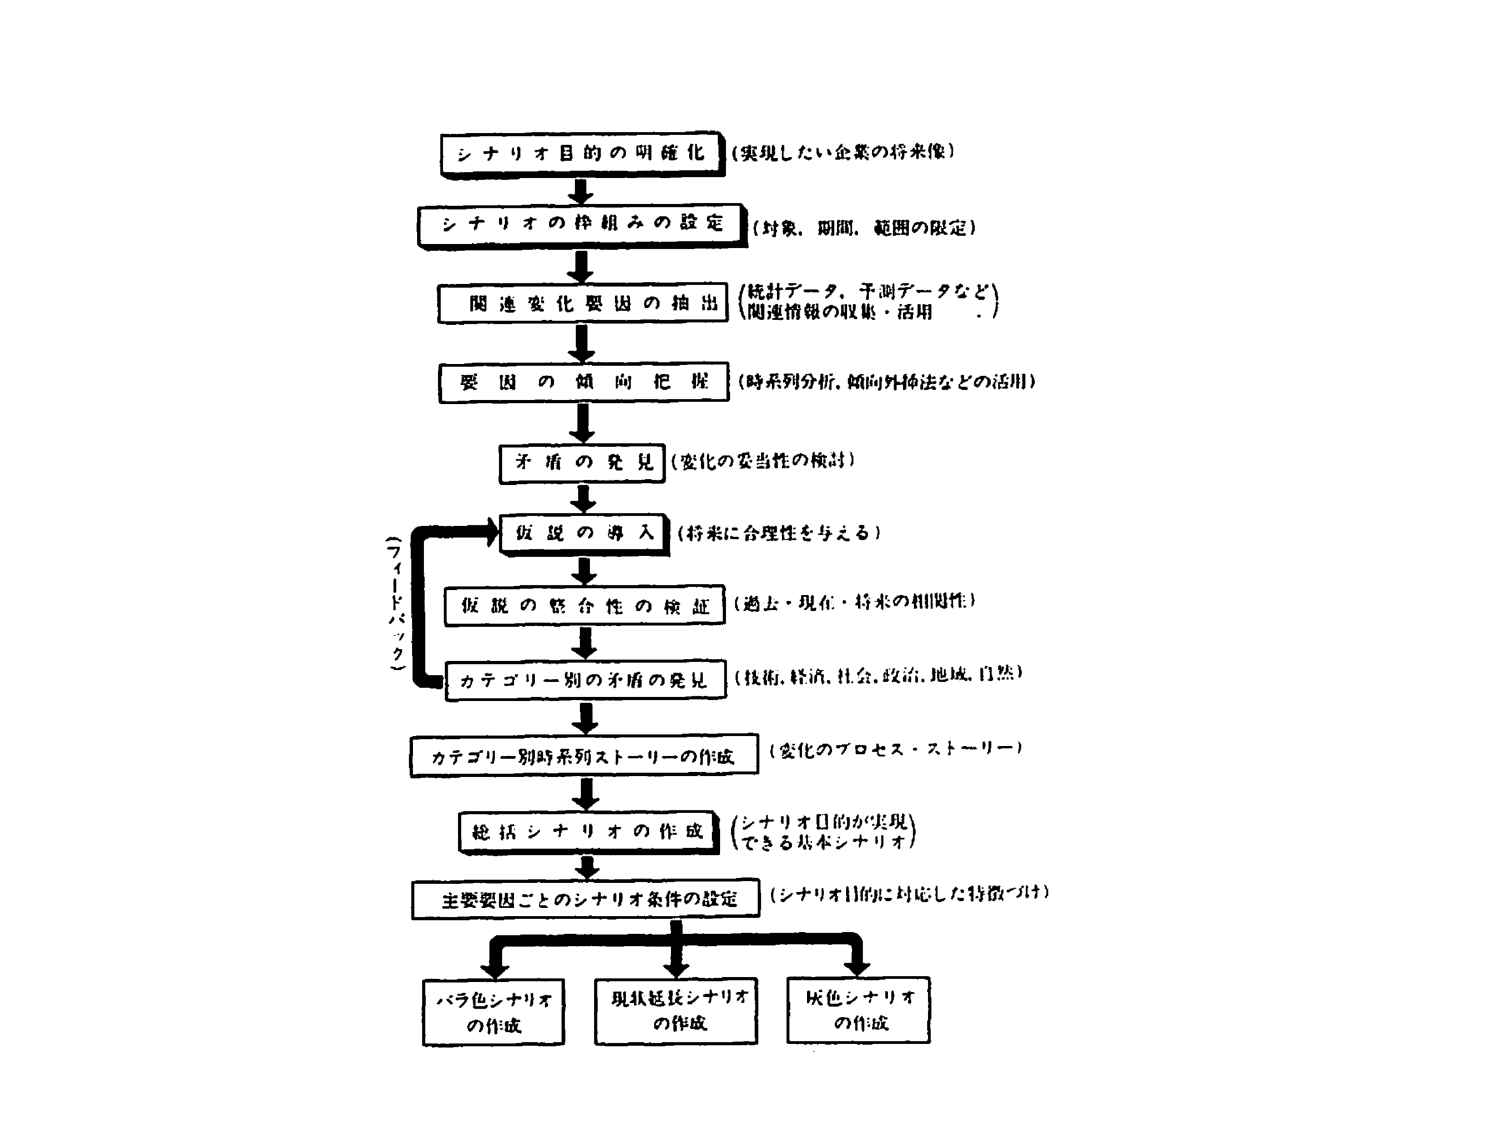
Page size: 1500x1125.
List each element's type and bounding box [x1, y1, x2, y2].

picture [348, 104, 1105, 1082]
